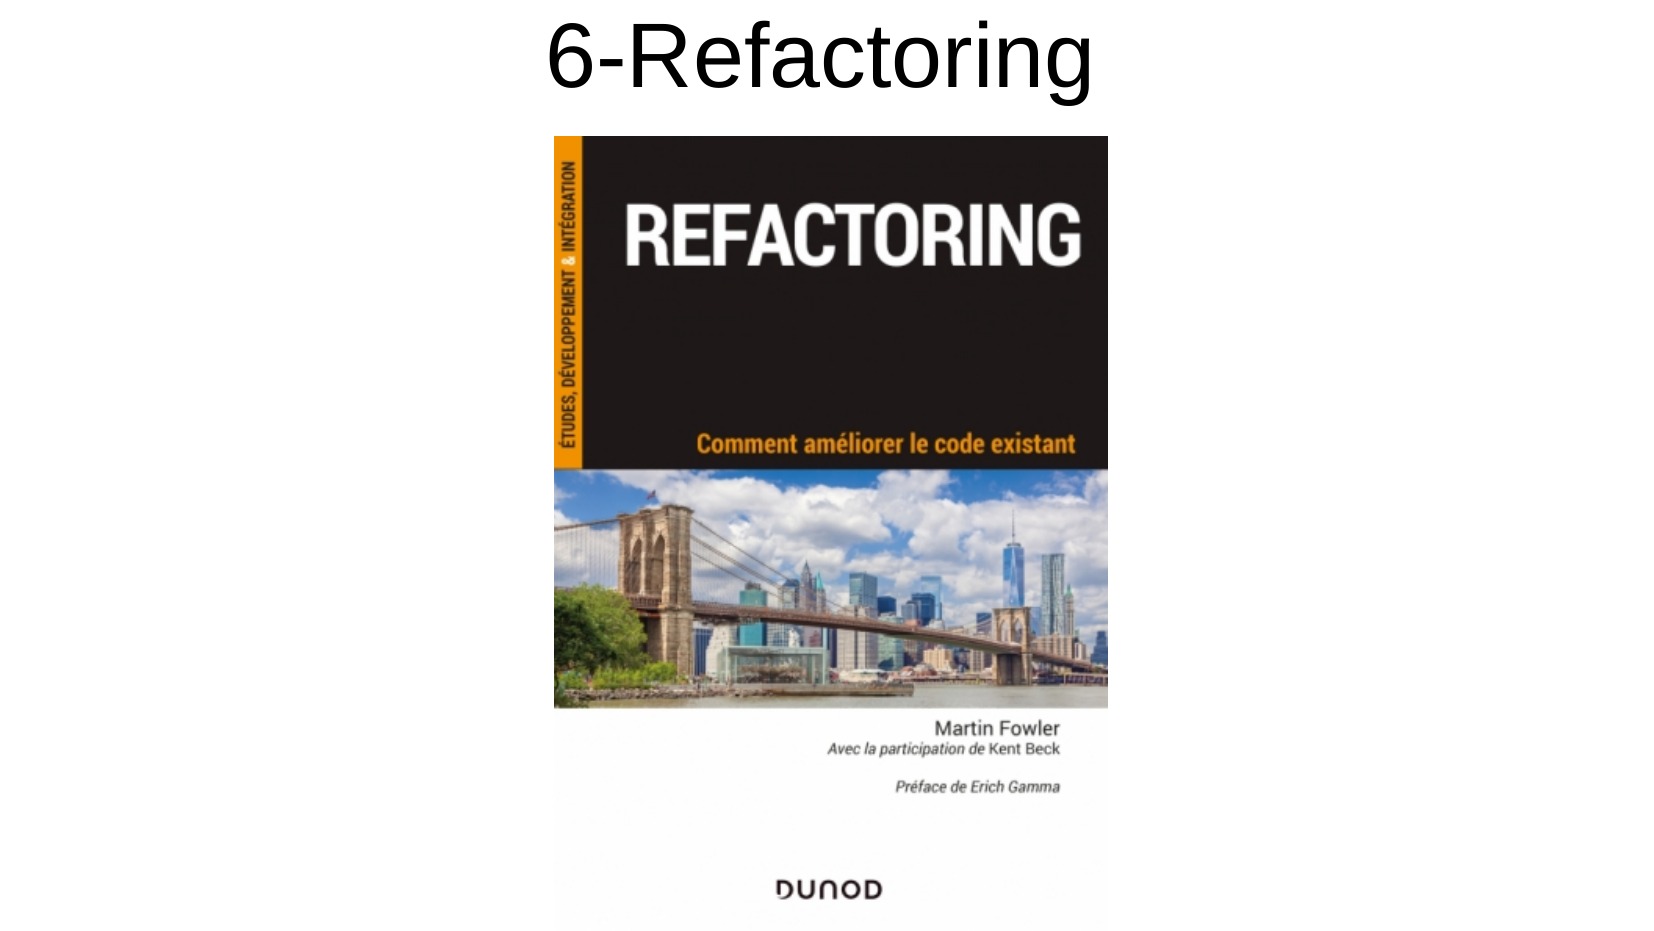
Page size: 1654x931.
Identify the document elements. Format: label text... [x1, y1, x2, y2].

picture [554, 136, 1108, 931]
title 6-Refactoring [76, 3, 1565, 107]
